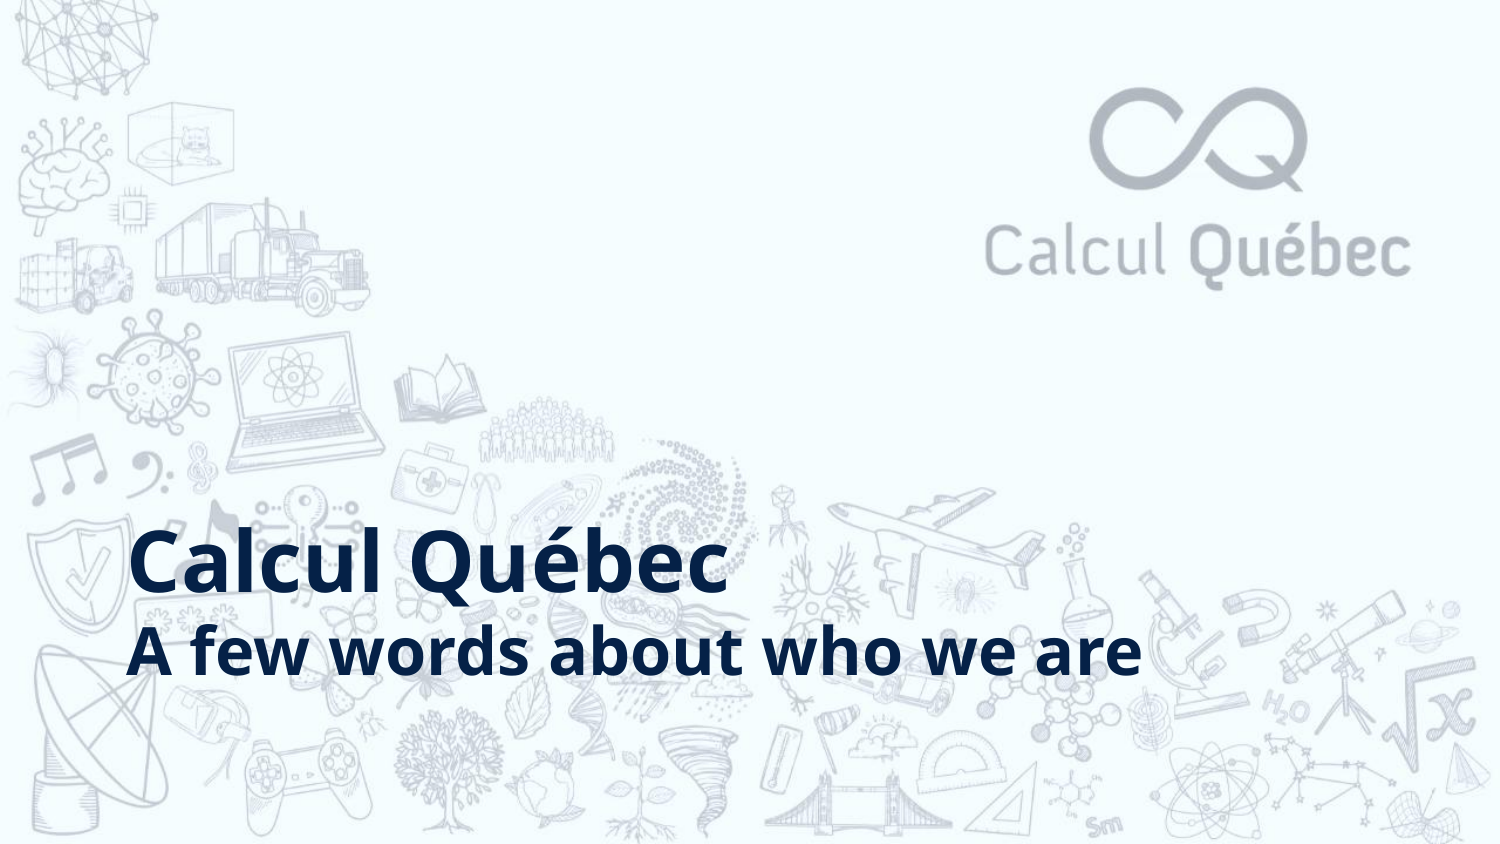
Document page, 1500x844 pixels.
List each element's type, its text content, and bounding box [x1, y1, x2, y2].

title Calcul Québec A few words about who we are [111, 491, 1389, 705]
picture [0, 0, 1500, 844]
